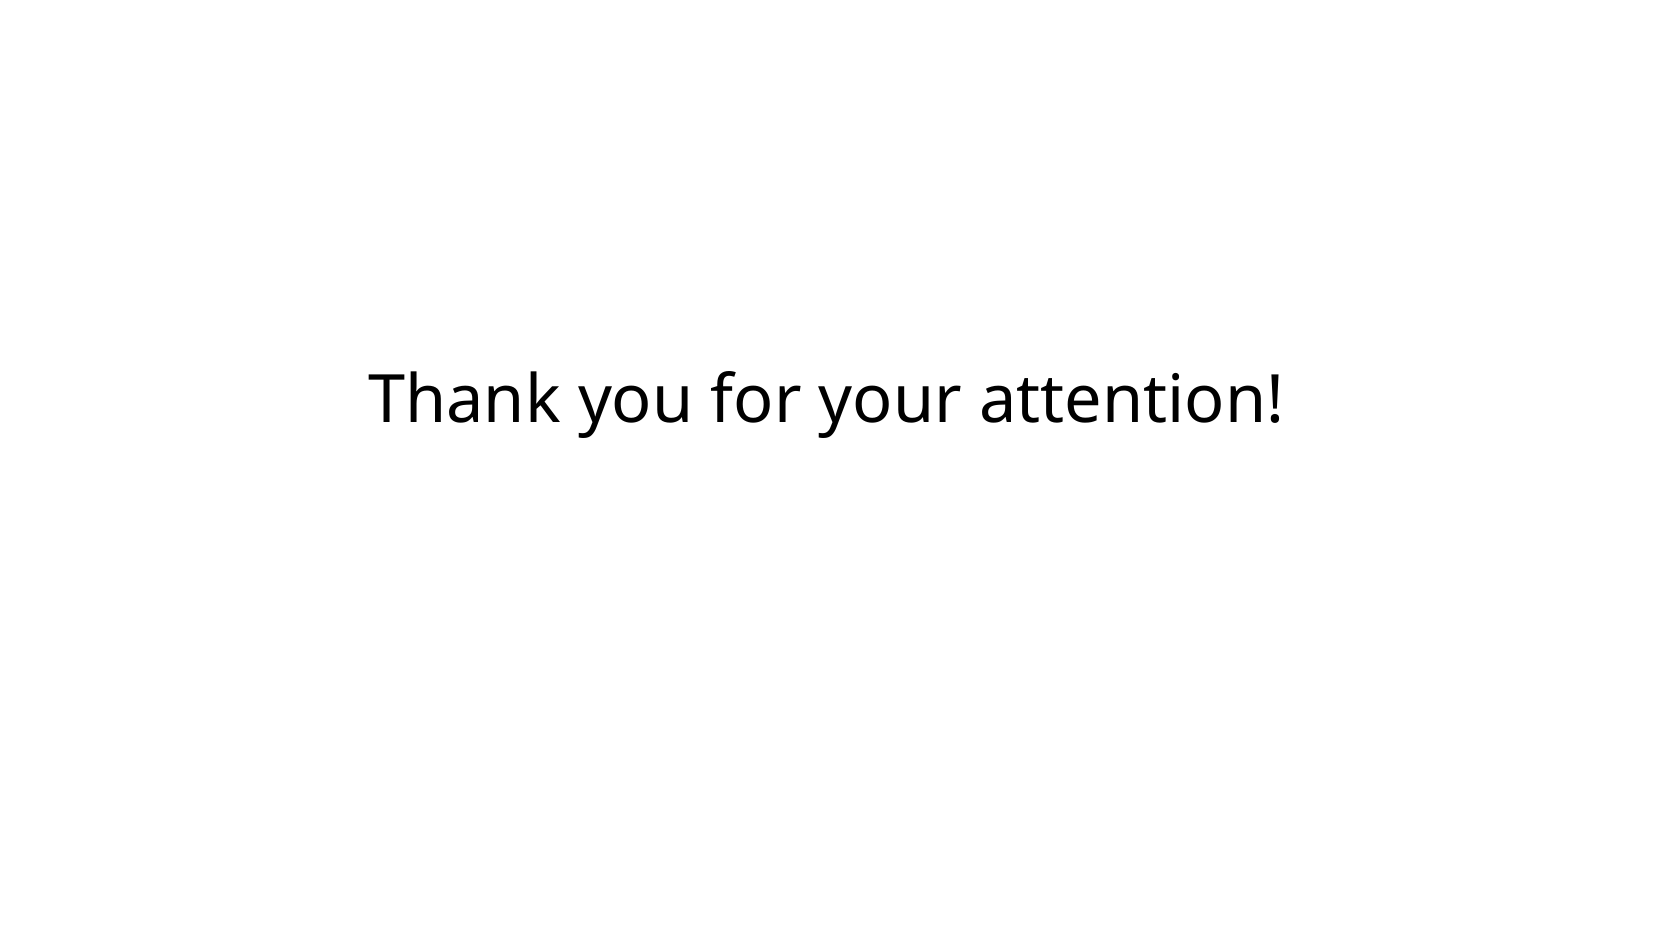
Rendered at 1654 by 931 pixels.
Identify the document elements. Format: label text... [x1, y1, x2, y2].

subtitle Thank you for your attention! [82, 37, 1571, 757]
